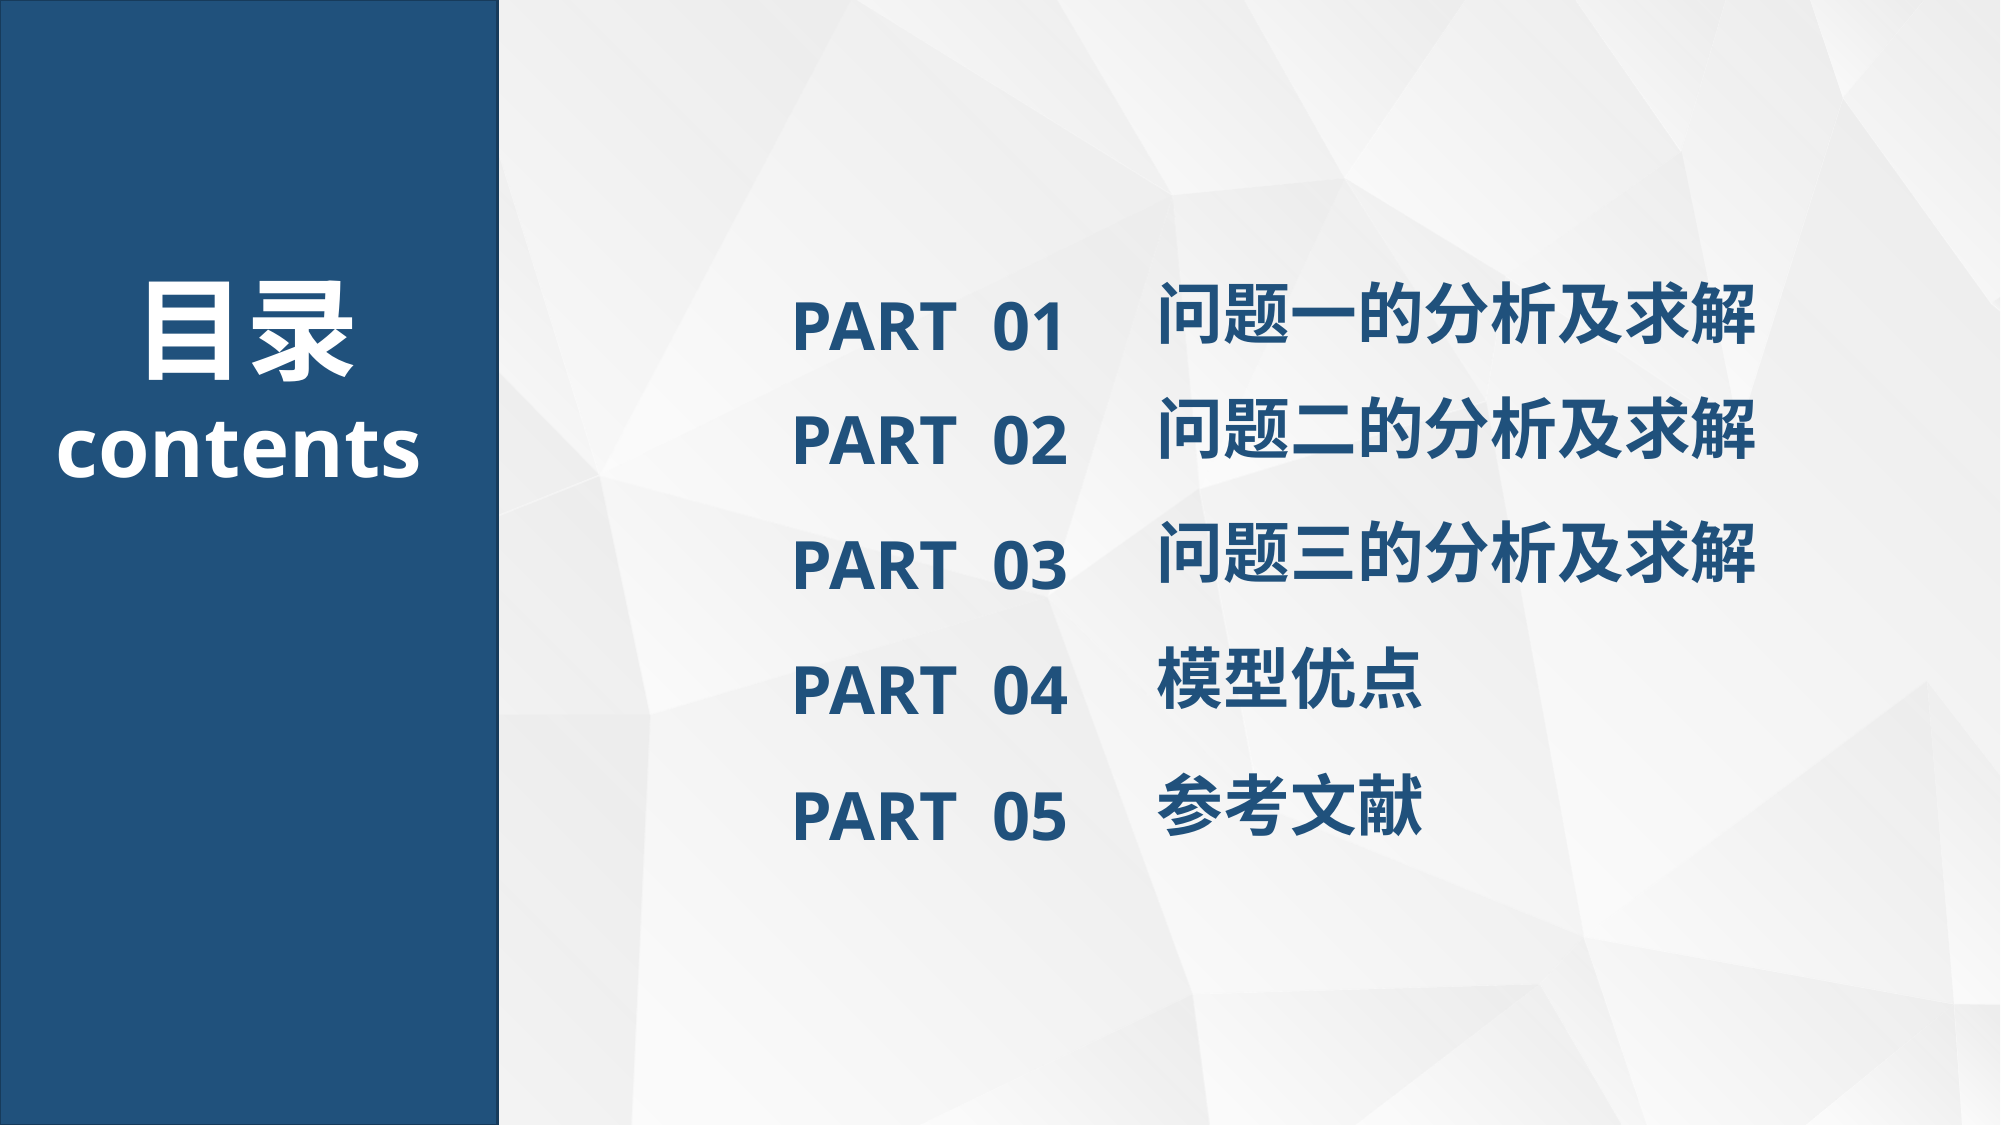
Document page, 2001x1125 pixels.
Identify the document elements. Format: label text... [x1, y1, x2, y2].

text_box 问题三的分析及求解 [1142, 512, 1870, 595]
text_box 问题二的分析及求解 [1142, 388, 1870, 472]
picture [498, 0, 2001, 1125]
text_box 目录 contents [40, 251, 438, 502]
text_box 参考文献 [1142, 765, 1662, 849]
text_box PART 01 [775, 285, 1142, 369]
text_box [0, 0, 498, 1125]
text_box PART 05 [775, 775, 1142, 859]
text_box 问题一的分析及求解 [1142, 273, 1870, 357]
text_box PART 03 [775, 524, 1142, 608]
text_box 模型优点 [1142, 638, 1662, 721]
text_box PART 04 [775, 650, 1142, 733]
text_box PART 02 [775, 399, 1142, 482]
